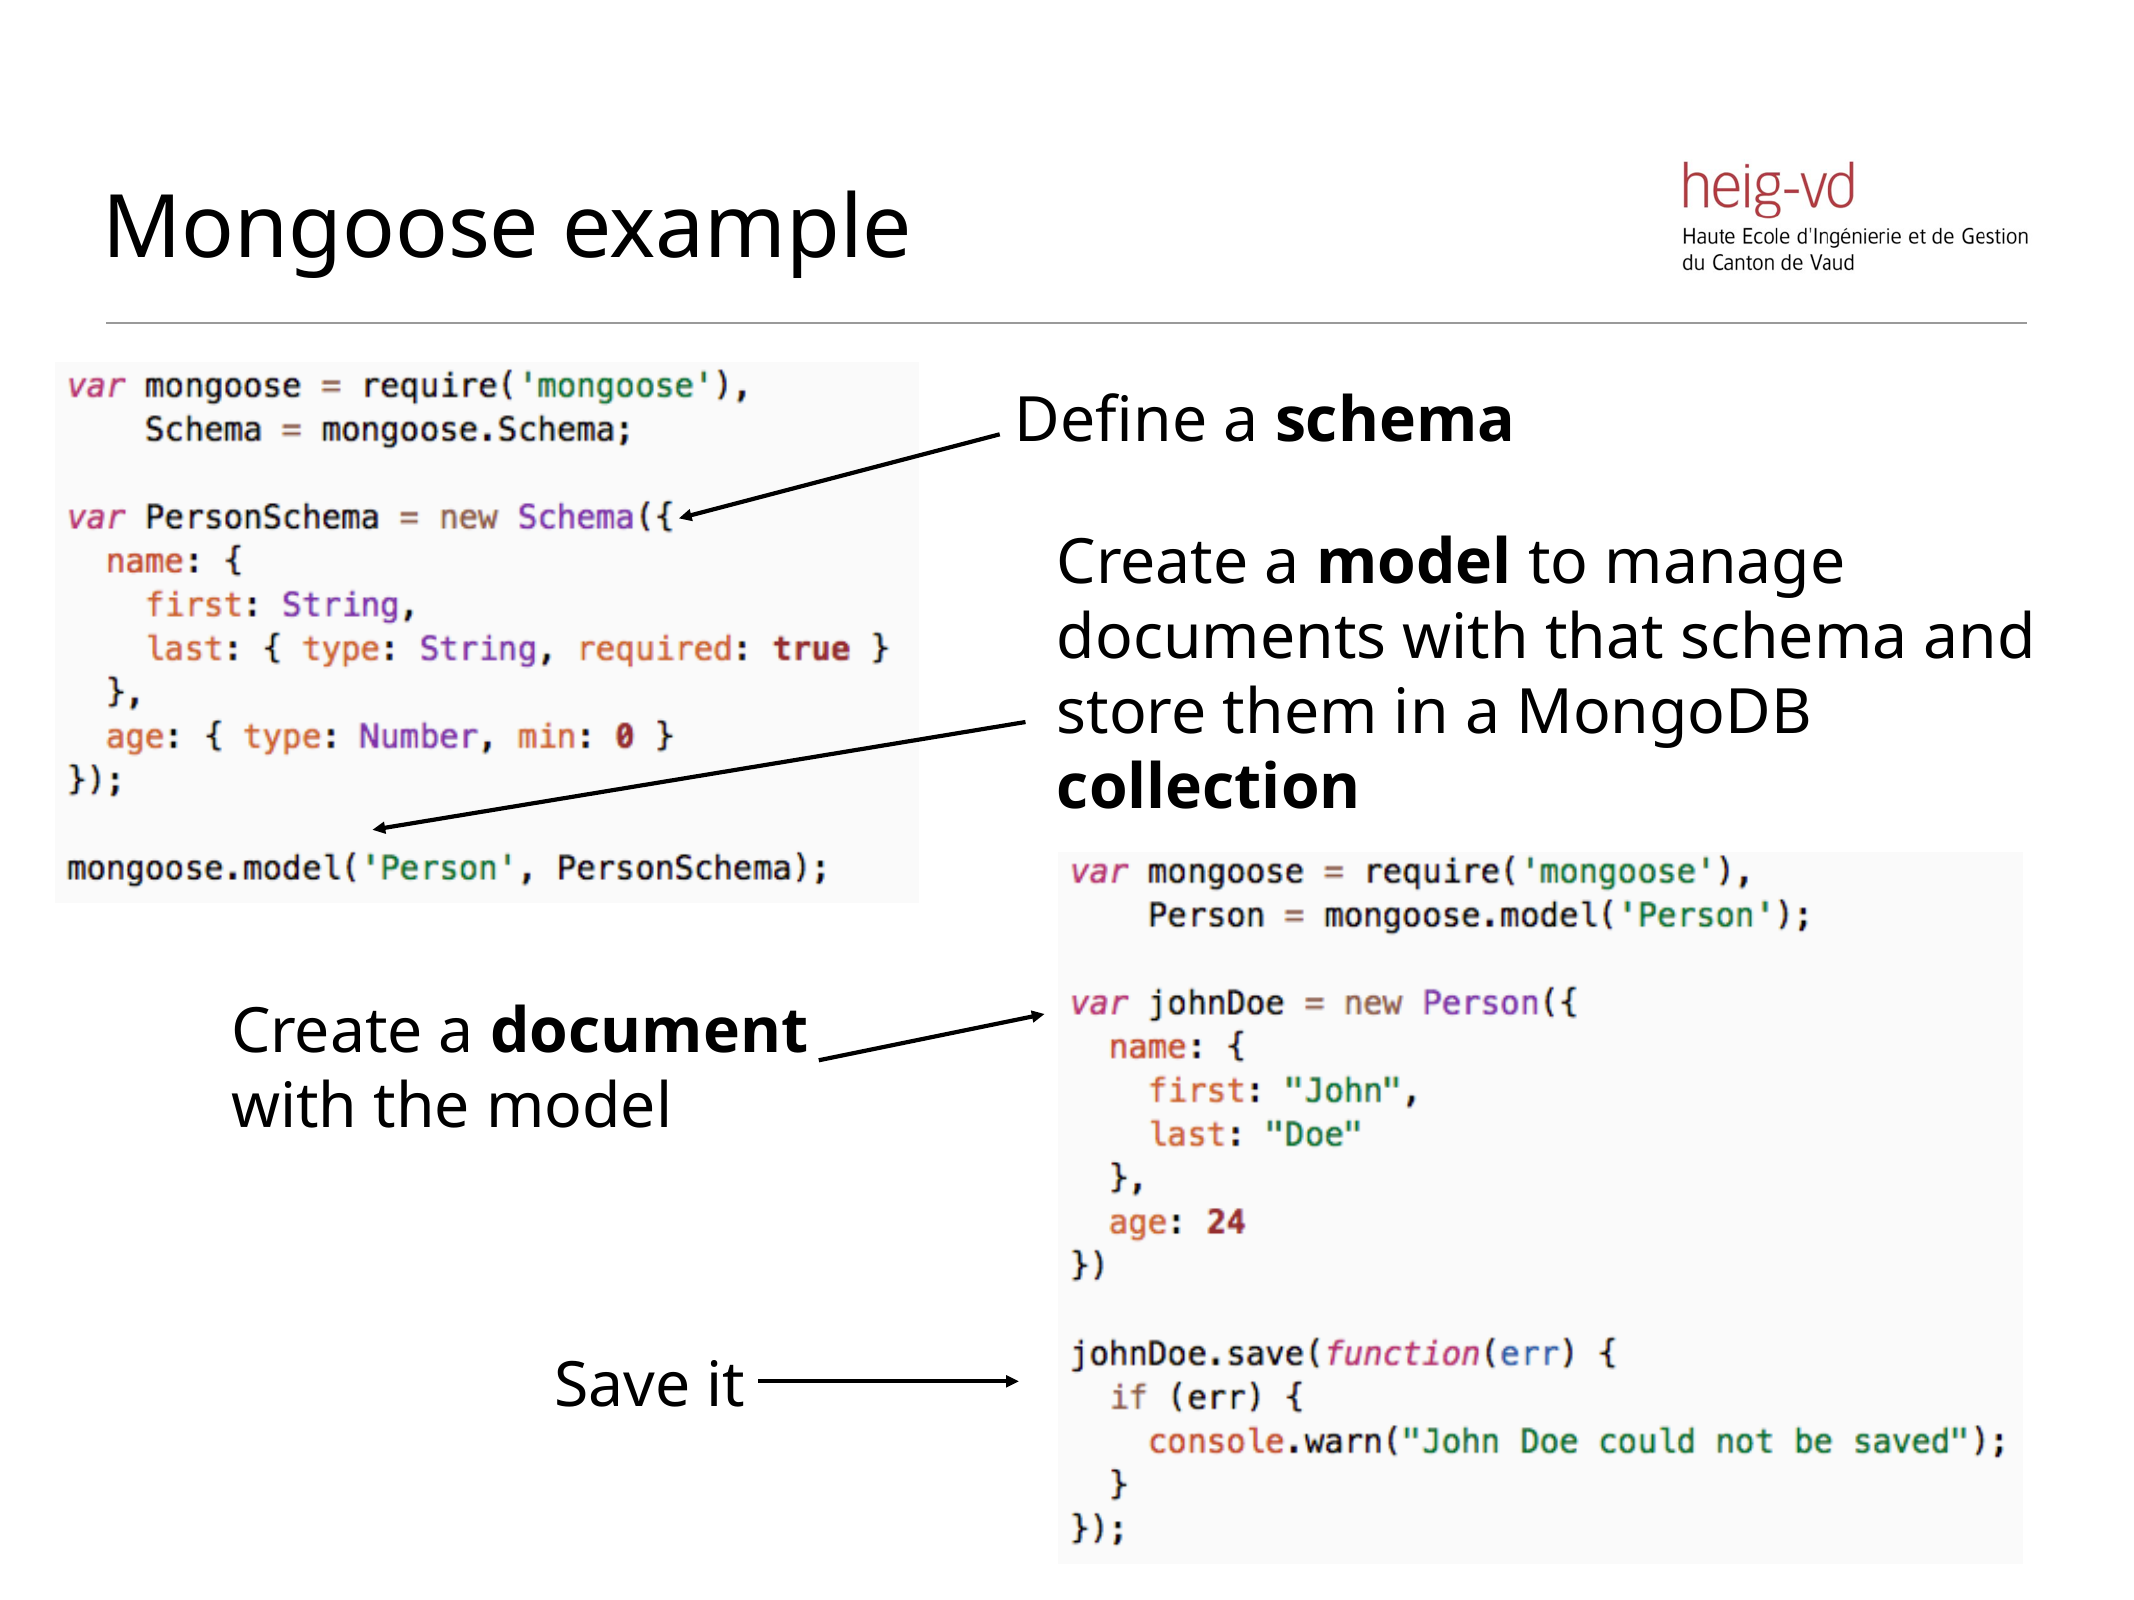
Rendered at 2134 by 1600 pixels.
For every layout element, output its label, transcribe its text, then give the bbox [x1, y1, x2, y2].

text_box Create a document with the model [222, 981, 831, 1149]
text_box Create a model to manage documents with that schema and store them in a MongoDB collection [1048, 512, 2081, 830]
title Mongoose example [93, 54, 2040, 284]
picture [55, 362, 919, 903]
text_box Define a schema [1006, 370, 1524, 462]
text_box Save it [546, 1335, 768, 1428]
picture [1058, 852, 2023, 1564]
